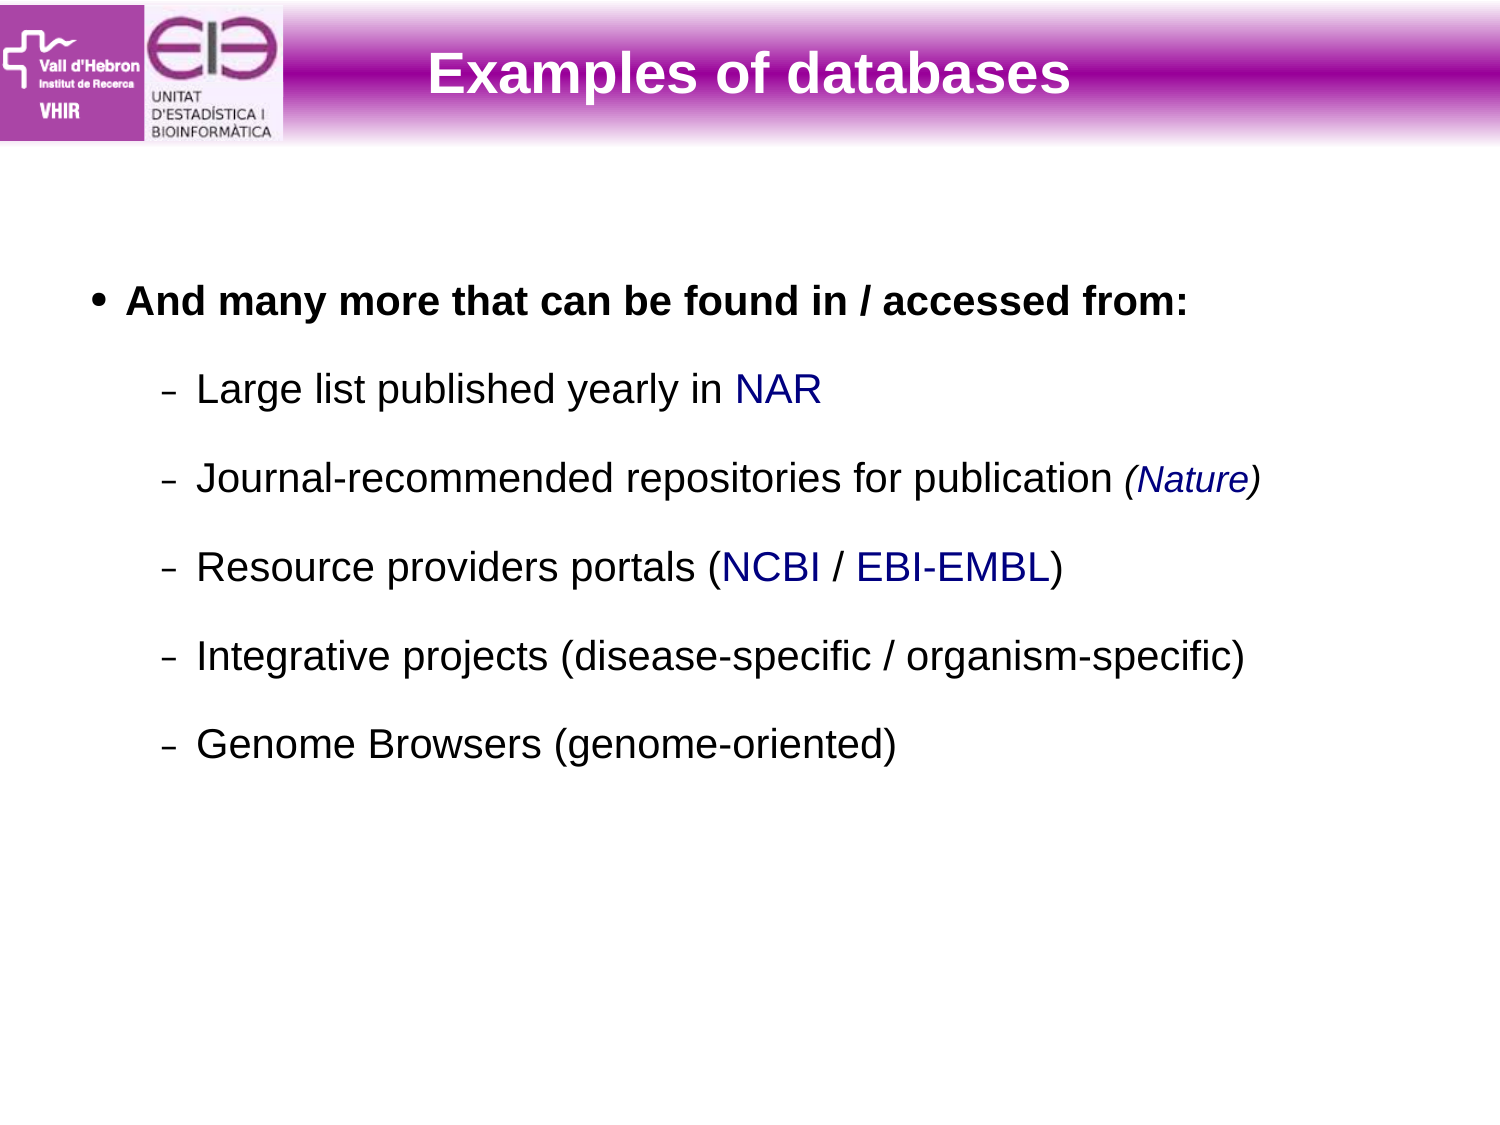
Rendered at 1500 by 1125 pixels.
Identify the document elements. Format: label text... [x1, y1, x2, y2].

picture [0, 5, 284, 141]
text_box Examples of databases [0, 0, 1500, 148]
text_box And many more that can be found in / accessed from: Large list published yearly in NAR Journal-recommended repositories for publication (Nature) Resource providers portals (NCBI / EBI-EMBL) Integrative projects (disease-specific / organism-specific) Genome Browsers (genome-oriented) [75, 270, 1321, 826]
